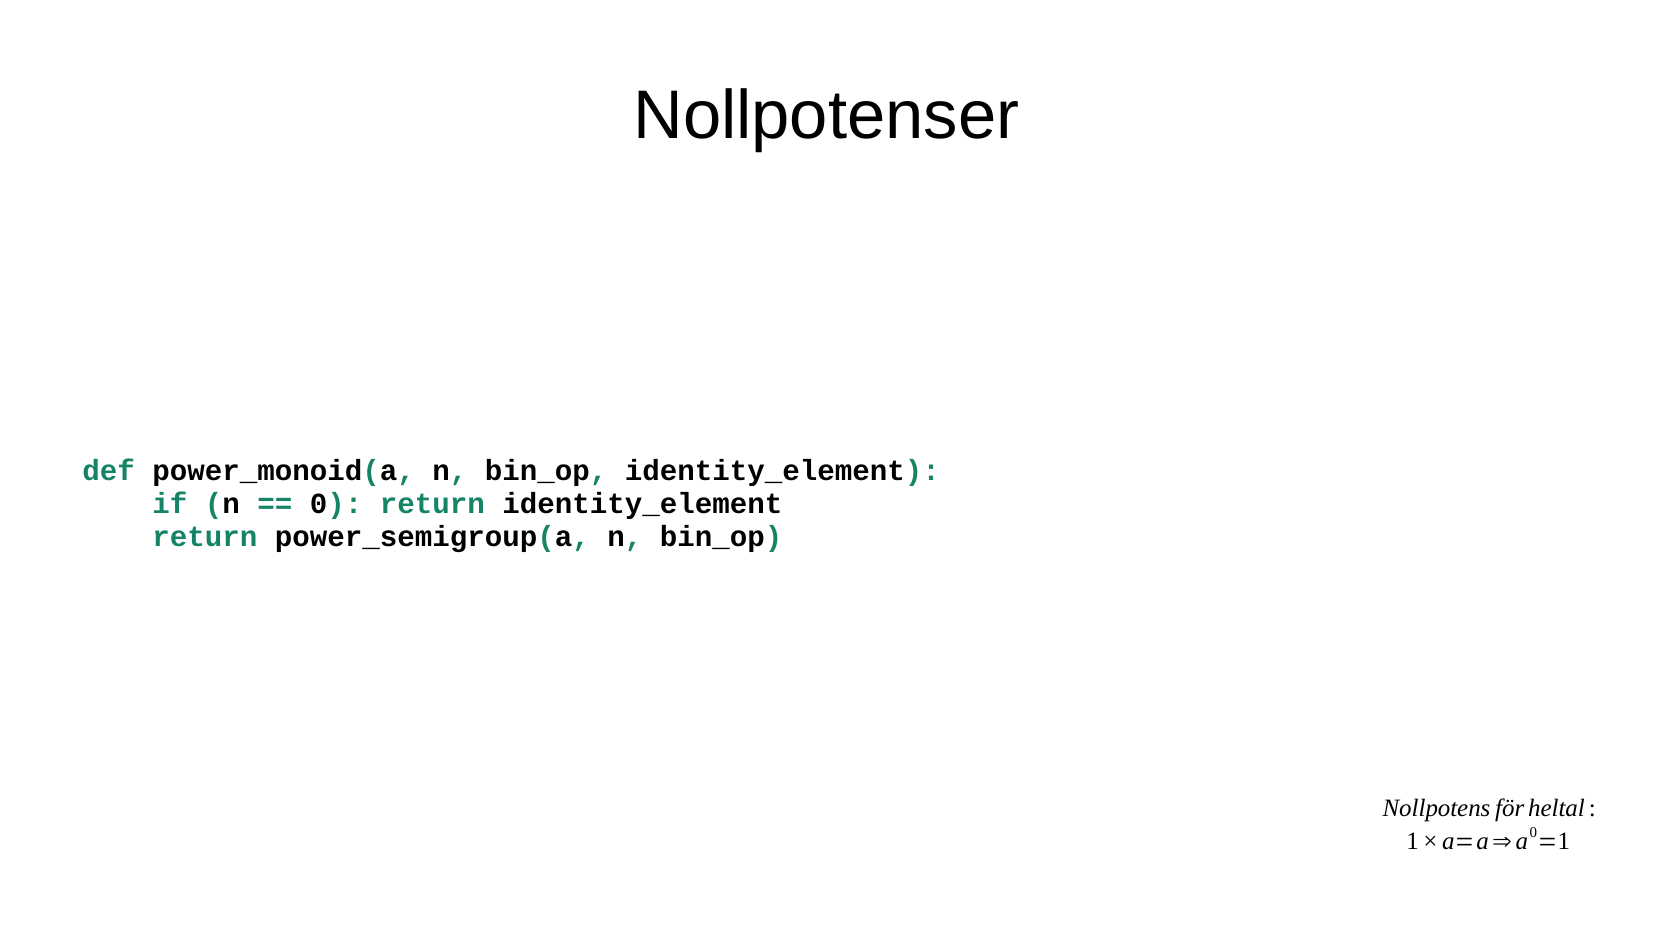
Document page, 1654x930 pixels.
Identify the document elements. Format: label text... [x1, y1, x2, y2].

text_box def power_monoid(a, n, bin_op, identity_element): if (n == 0): return identity_element return power_semigroup(a, n, bin_op) [82, 193, 1570, 827]
chart [1374, 795, 1602, 856]
title Nollpotenser [82, 36, 1571, 193]
